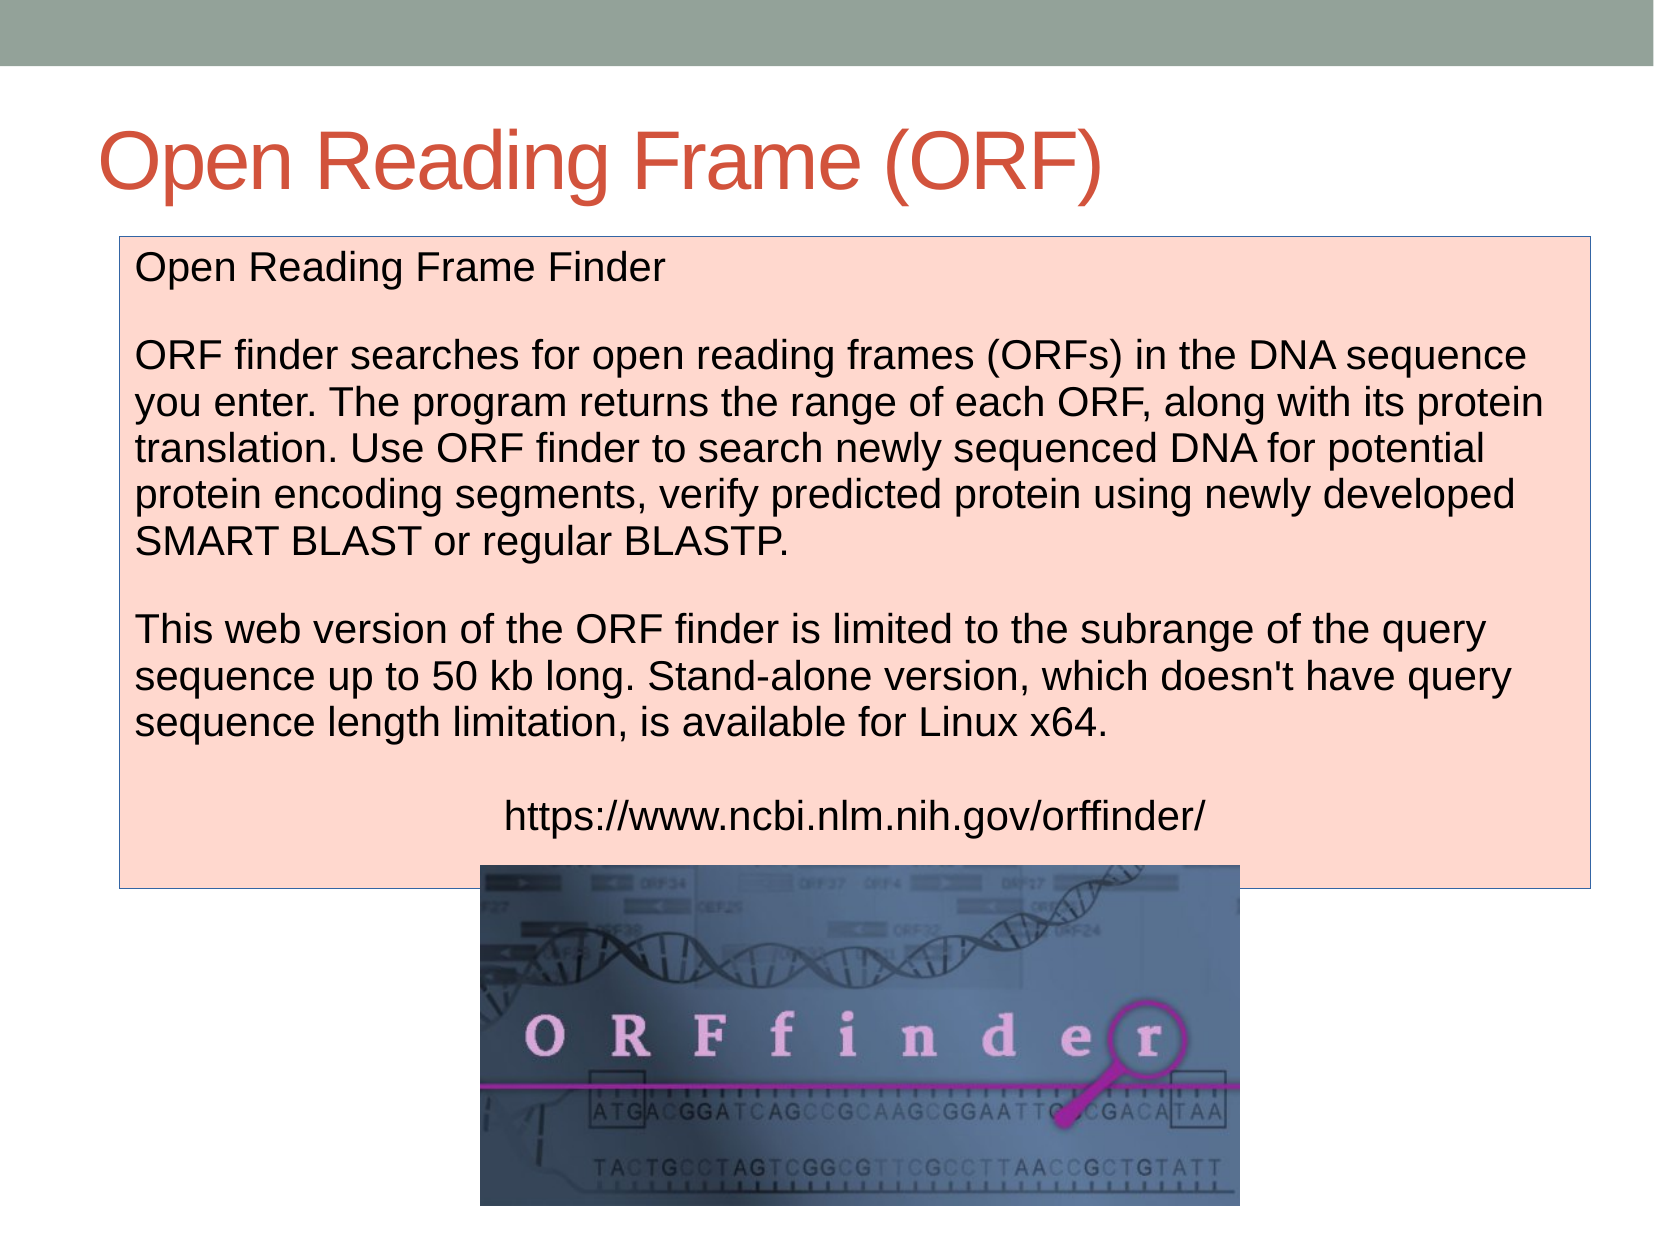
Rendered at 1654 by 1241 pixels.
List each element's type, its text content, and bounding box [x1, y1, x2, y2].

picture [480, 865, 1240, 1206]
text_box Open Reading Frame Finder ORF finder searches for open reading frames (ORFs) in the DNA sequence you enter. The program returns the range of each ORF, along with its protein translation. Use ORF finder to search newly sequenced DNA for potential protein encoding segments, verify predicted protein using newly developed SMART BLAST or regular BLASTP. This web version of the ORF finder is limited to the subrange of the query sequence up to 50 kb long. Stand-alone version, which doesn't have query sequence length limitation, is available for Linux x64. https://www.ncbi.nlm.nih.gov/orffinder/ [119, 236, 1591, 889]
title Open Reading Frame (ORF) [82, 66, 1571, 247]
